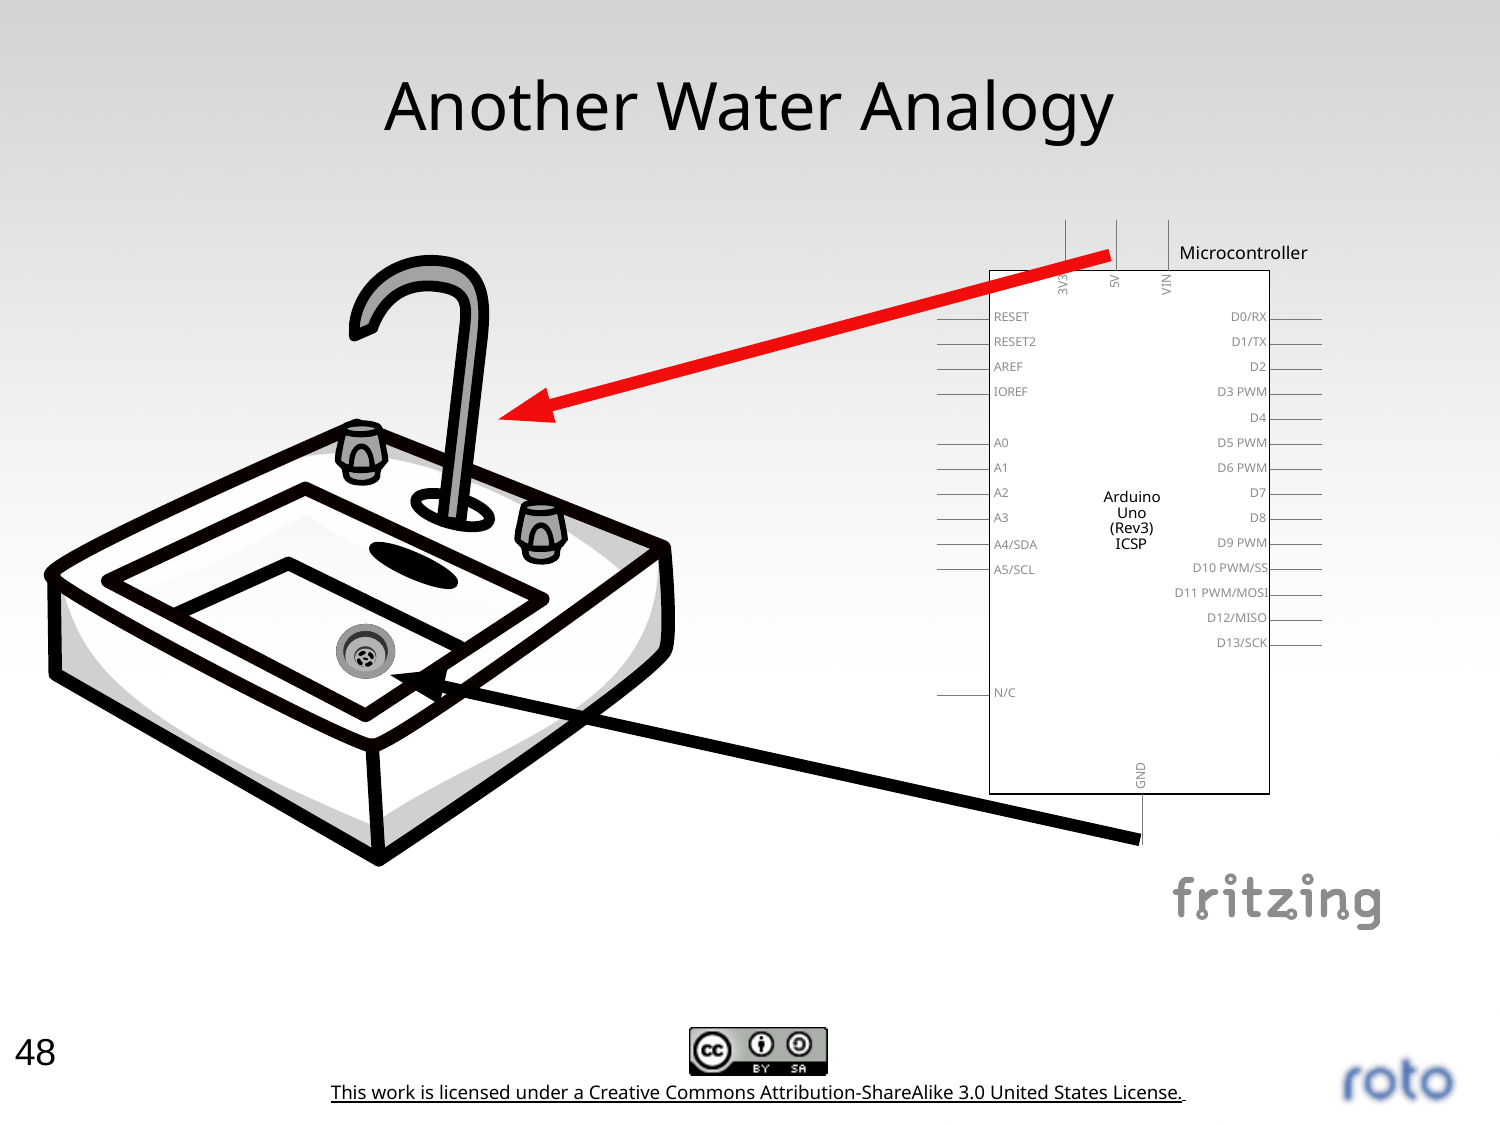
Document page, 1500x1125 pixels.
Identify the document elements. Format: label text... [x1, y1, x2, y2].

picture [0, 0, 1500, 1125]
title Another Water Analogy [112, 49, 1388, 238]
